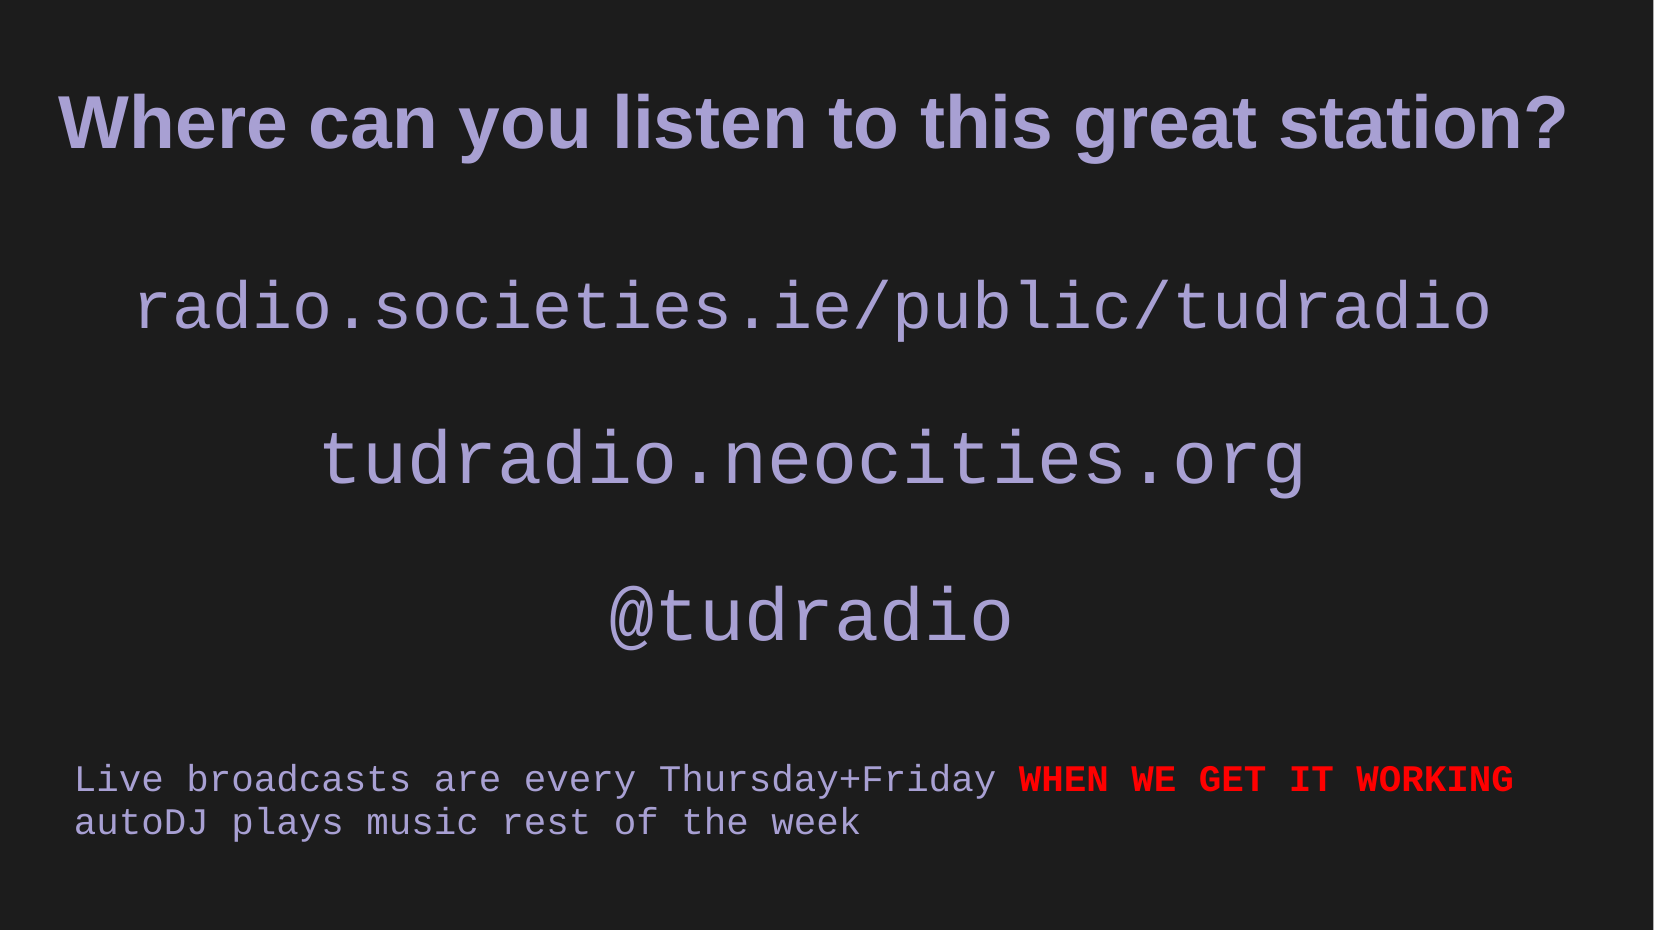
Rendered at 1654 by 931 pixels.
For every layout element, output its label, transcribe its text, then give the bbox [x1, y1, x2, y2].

text_box radio.societies.ie/public/tudradio tudradio.neocities.org @tudradio [88, 265, 1536, 752]
title Where can you listen to this great station? [59, 38, 1654, 207]
text_box Live broadcasts are every Thursday+Friday WHEN WE GET IT WORKING autoDJ plays music rest of the week [59, 752, 1654, 931]
